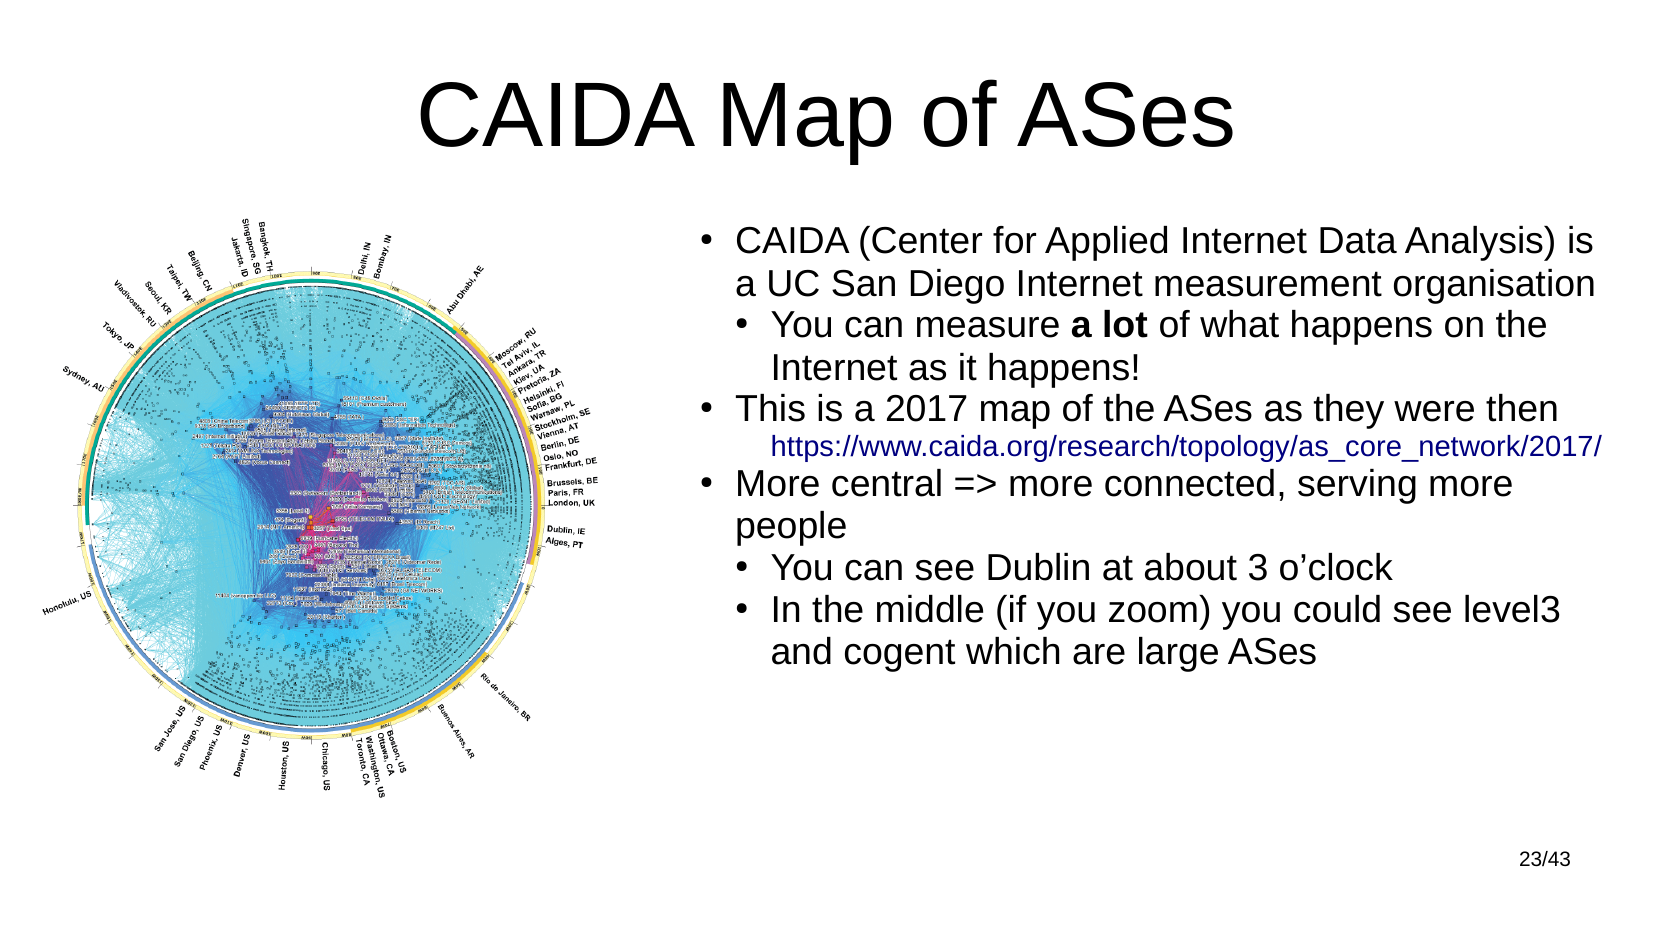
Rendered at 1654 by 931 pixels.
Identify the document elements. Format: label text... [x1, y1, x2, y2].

text_box CAIDA (Center for Applied Internet Data Analysis) is a UC San Diego Internet measurement organisation You can measure a lot of what happens on the Internet as it happens! This is a 2017 map of the ASes as they were then https://www.caida.org/research/topology/as_core_network/2017/ More central => more connected, serving more people You can see Dublin at about 3 o’clock In the middle (if you zoom) you could see level3 and cogent which are large ASes [685, 212, 1630, 815]
title CAIDA Map of ASes [82, 37, 1571, 193]
picture [35, 212, 605, 804]
